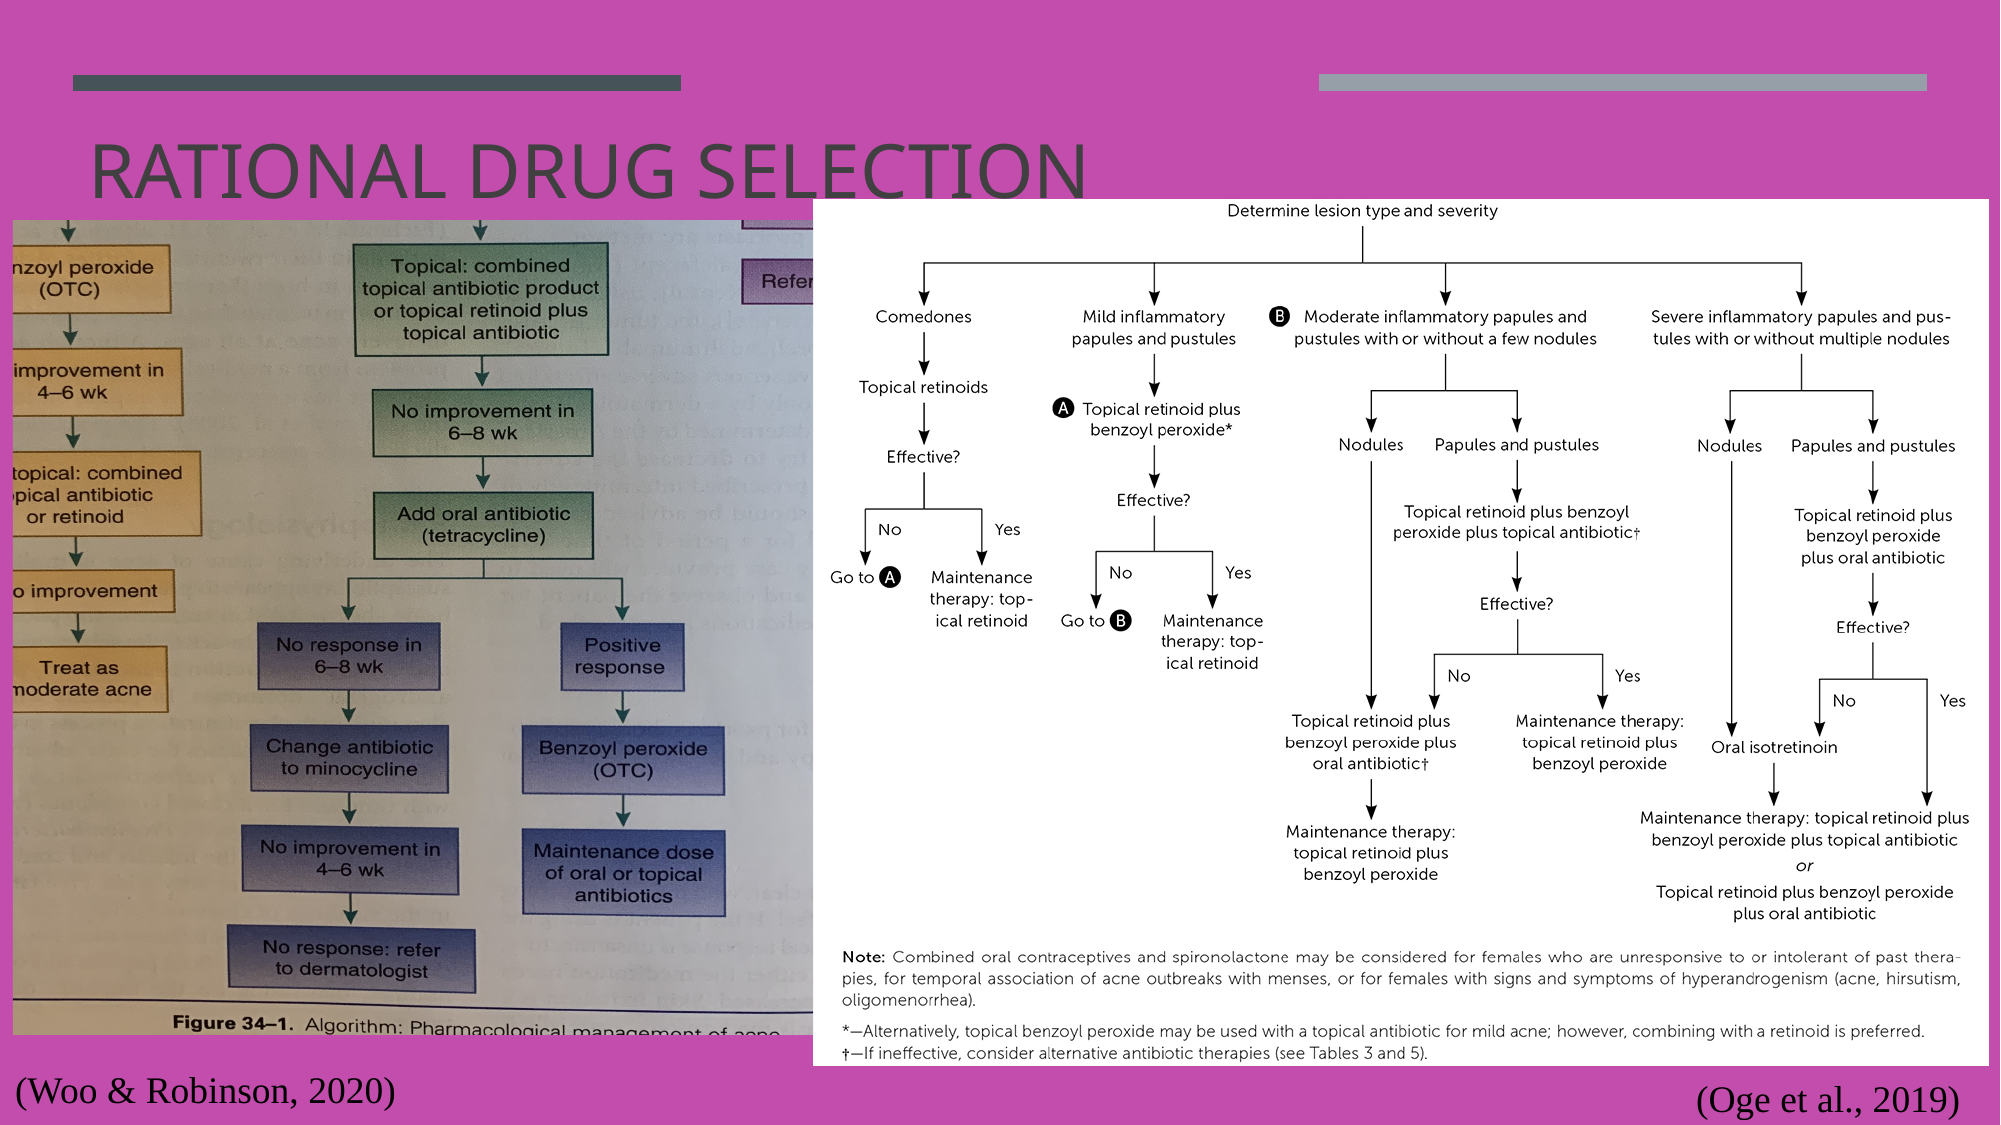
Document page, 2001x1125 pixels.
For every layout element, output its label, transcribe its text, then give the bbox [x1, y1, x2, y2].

picture [12, 199, 1989, 1067]
text_box [0, 0, 2000, 1125]
title Rational Drug Selection [73, 109, 1877, 220]
text_box (Woo & Robinson, 2020) [0, 1059, 421, 1119]
text_box (Oge et al., 2019) [1681, 1067, 1985, 1125]
